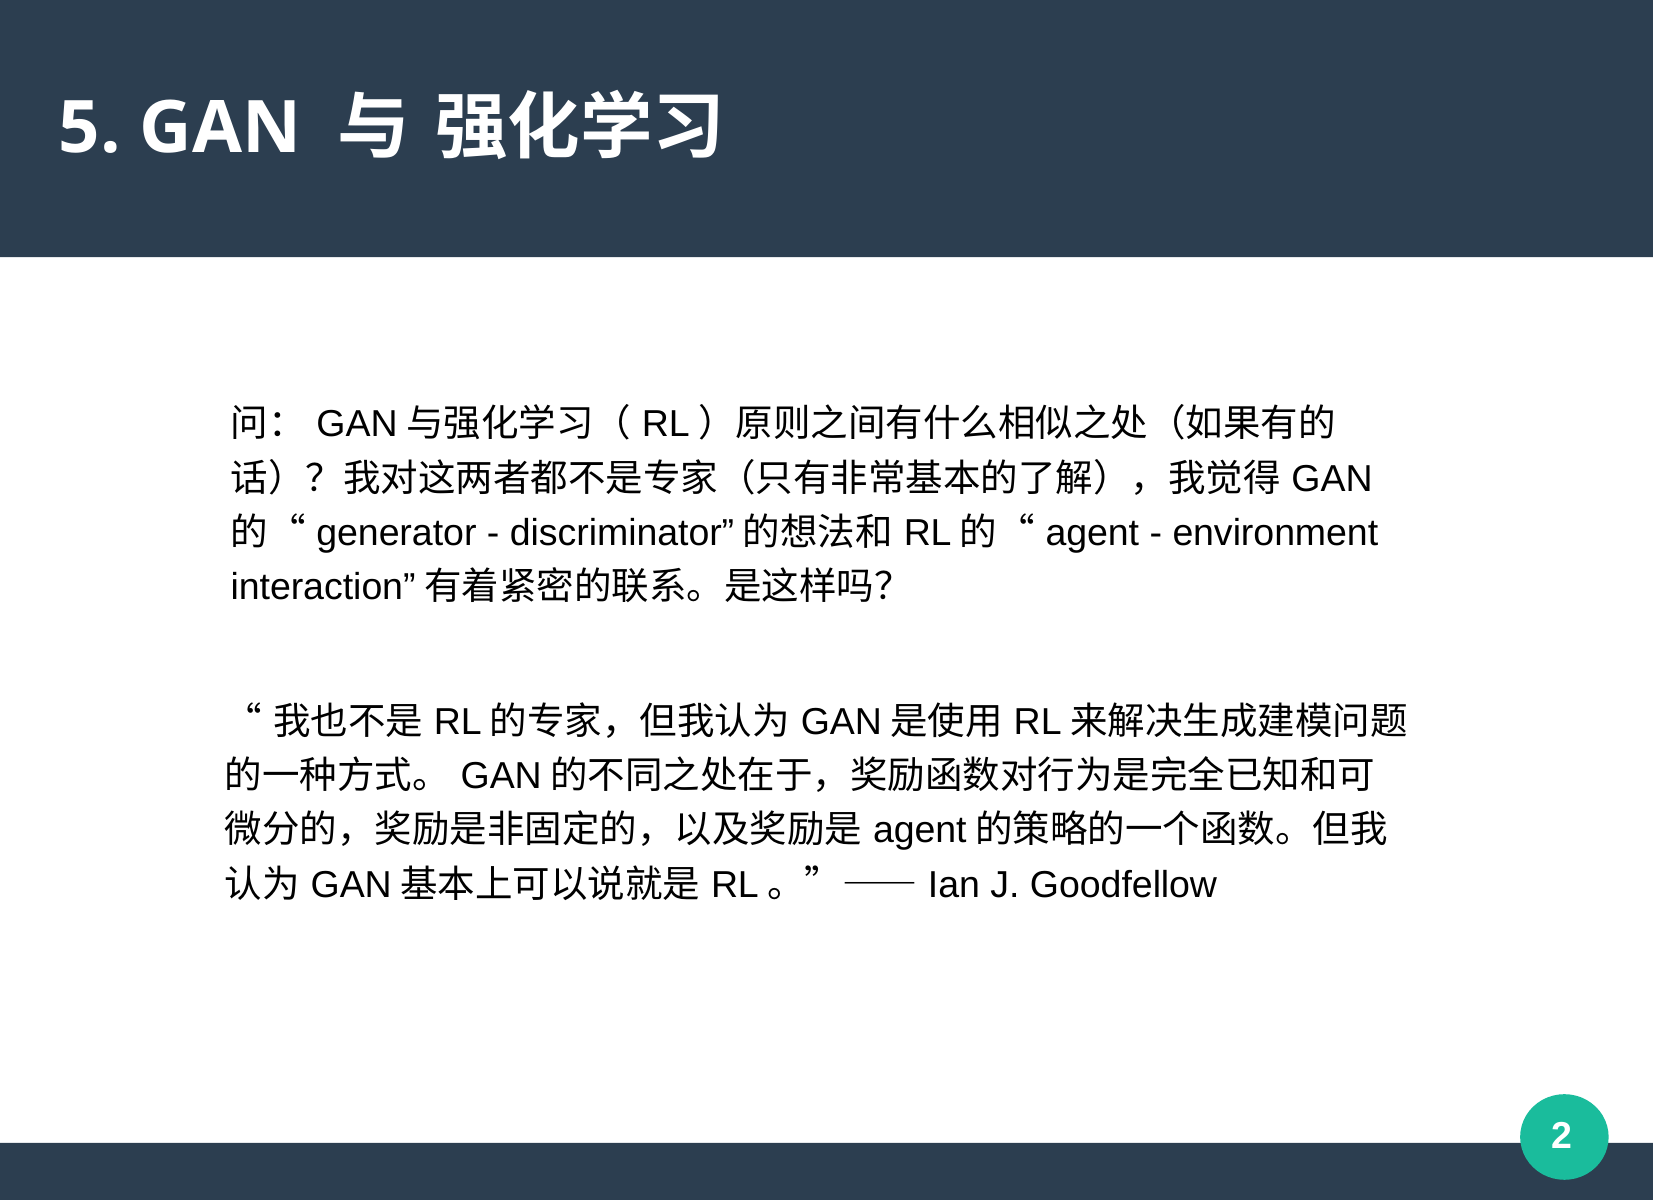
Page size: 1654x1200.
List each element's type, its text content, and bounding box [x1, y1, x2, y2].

text_box “我也不是RL的专家，但我认为GAN是使用RL来解决生成建模问题的一种方式。GAN的不同之处在于，奖励函数对行为是完全已知和可微分的，奖励是非固定的，以及奖励是agent的策略的一个函数。但我认为GAN基本上可以说就是RL。”——Ian J. Goodfellow [210, 683, 1426, 921]
text_box 2 [1536, 1104, 1641, 1175]
text_box 5. GAN 与 强化学习 [58, 47, 1594, 200]
text_box 问：GAN与强化学习（RL）原则之间有什么相似之处（如果有的话）？我对这两者都不是专家（只有非常基本的了解），我觉得GAN的“generator - discriminator”的想法和RL的“agent - environment interaction”有着紧密的联系。是这样吗？ [215, 385, 1399, 623]
